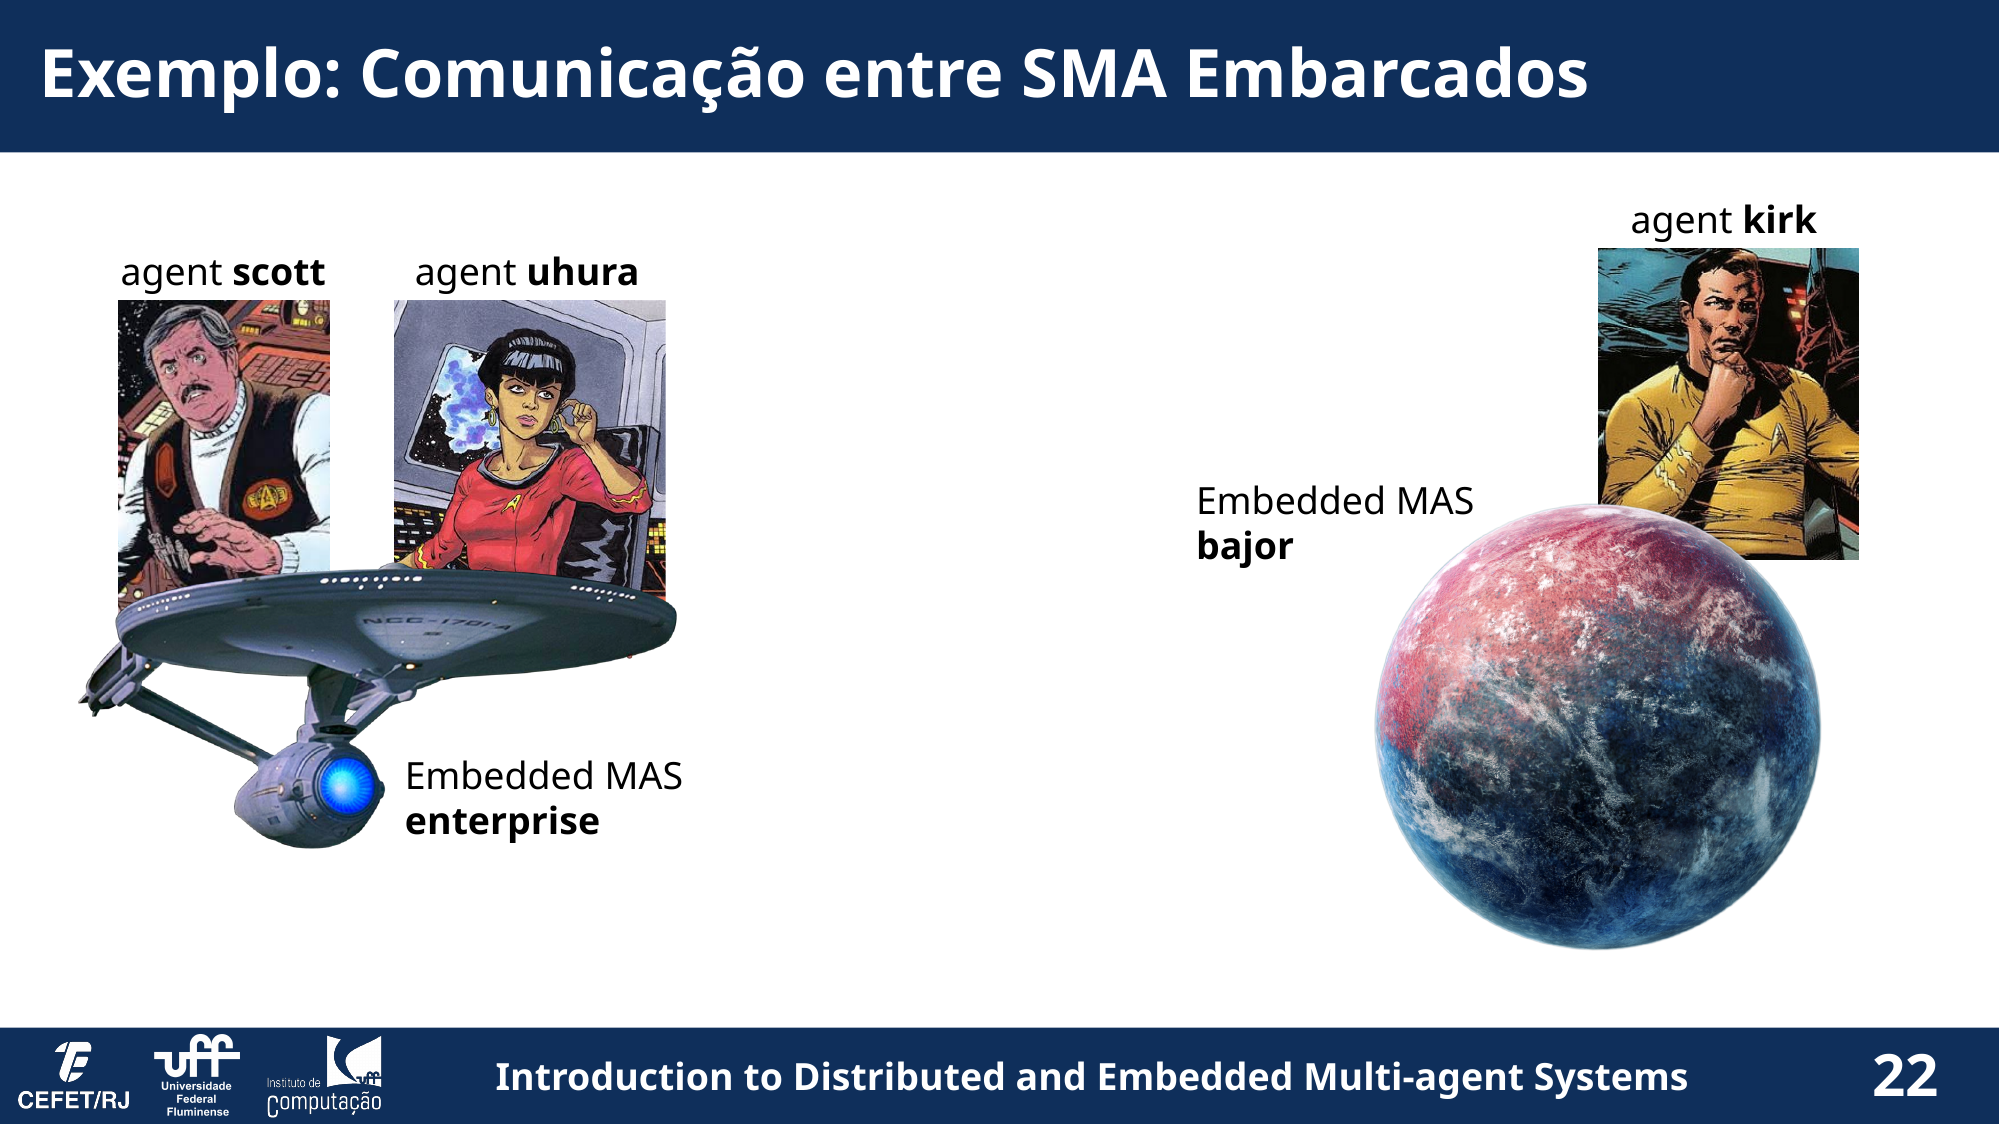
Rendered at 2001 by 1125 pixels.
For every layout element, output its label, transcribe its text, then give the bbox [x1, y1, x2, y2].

text_box Embedded MAS enterprise [390, 745, 728, 850]
text_box agent kirk [1615, 188, 1878, 249]
text_box Embedded MAS bajor [1181, 469, 1520, 575]
picture [265, 1033, 383, 1118]
picture [153, 1033, 241, 1121]
text_box Exemplo: Comunicação entre SMA Embarcados [25, 23, 1999, 119]
picture [18, 1021, 129, 1125]
picture [1373, 248, 1859, 951]
text_box agent uhura [399, 240, 696, 301]
text_box agent scott [105, 240, 368, 301]
picture [77, 300, 677, 849]
